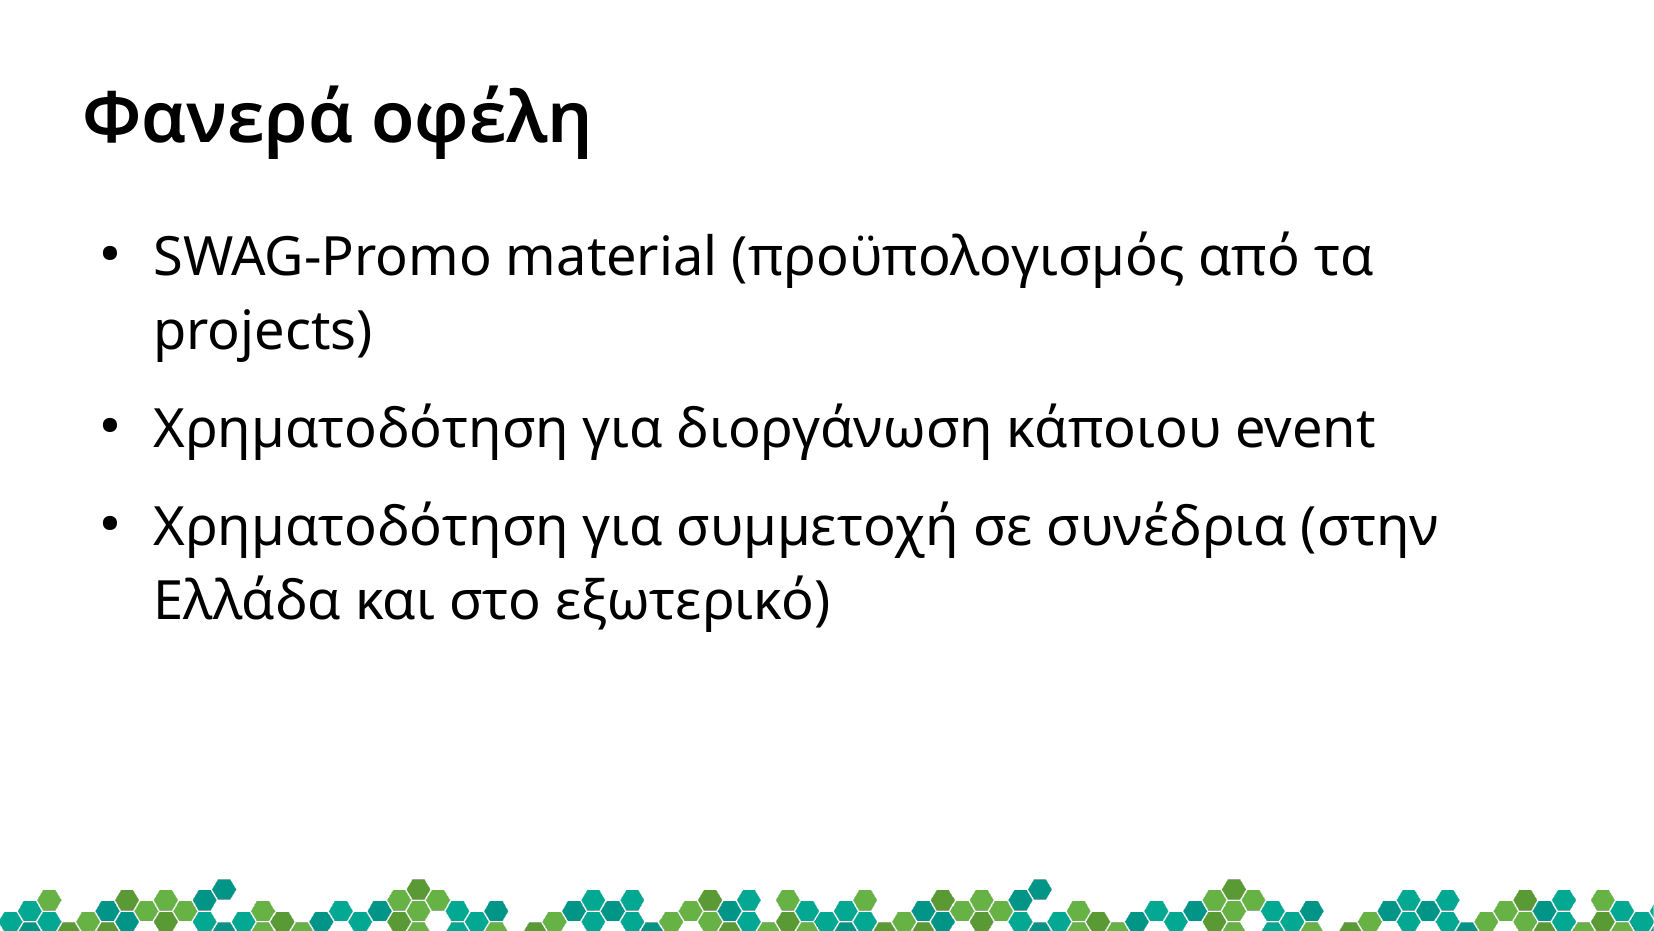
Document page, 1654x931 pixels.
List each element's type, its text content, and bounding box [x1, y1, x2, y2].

list SWAG-Promo material (προϋπολογισμός από τα projects) Χρηματοδότηση για διοργάνωση κάποιου event Χρηματοδότηση για συμμετοχή σε συνέδρια (στην Ελλάδα και στο εξωτερικό) [82, 217, 1571, 855]
title Φανερά οφέλη [82, 37, 1571, 193]
picture [0, 871, 1654, 931]
